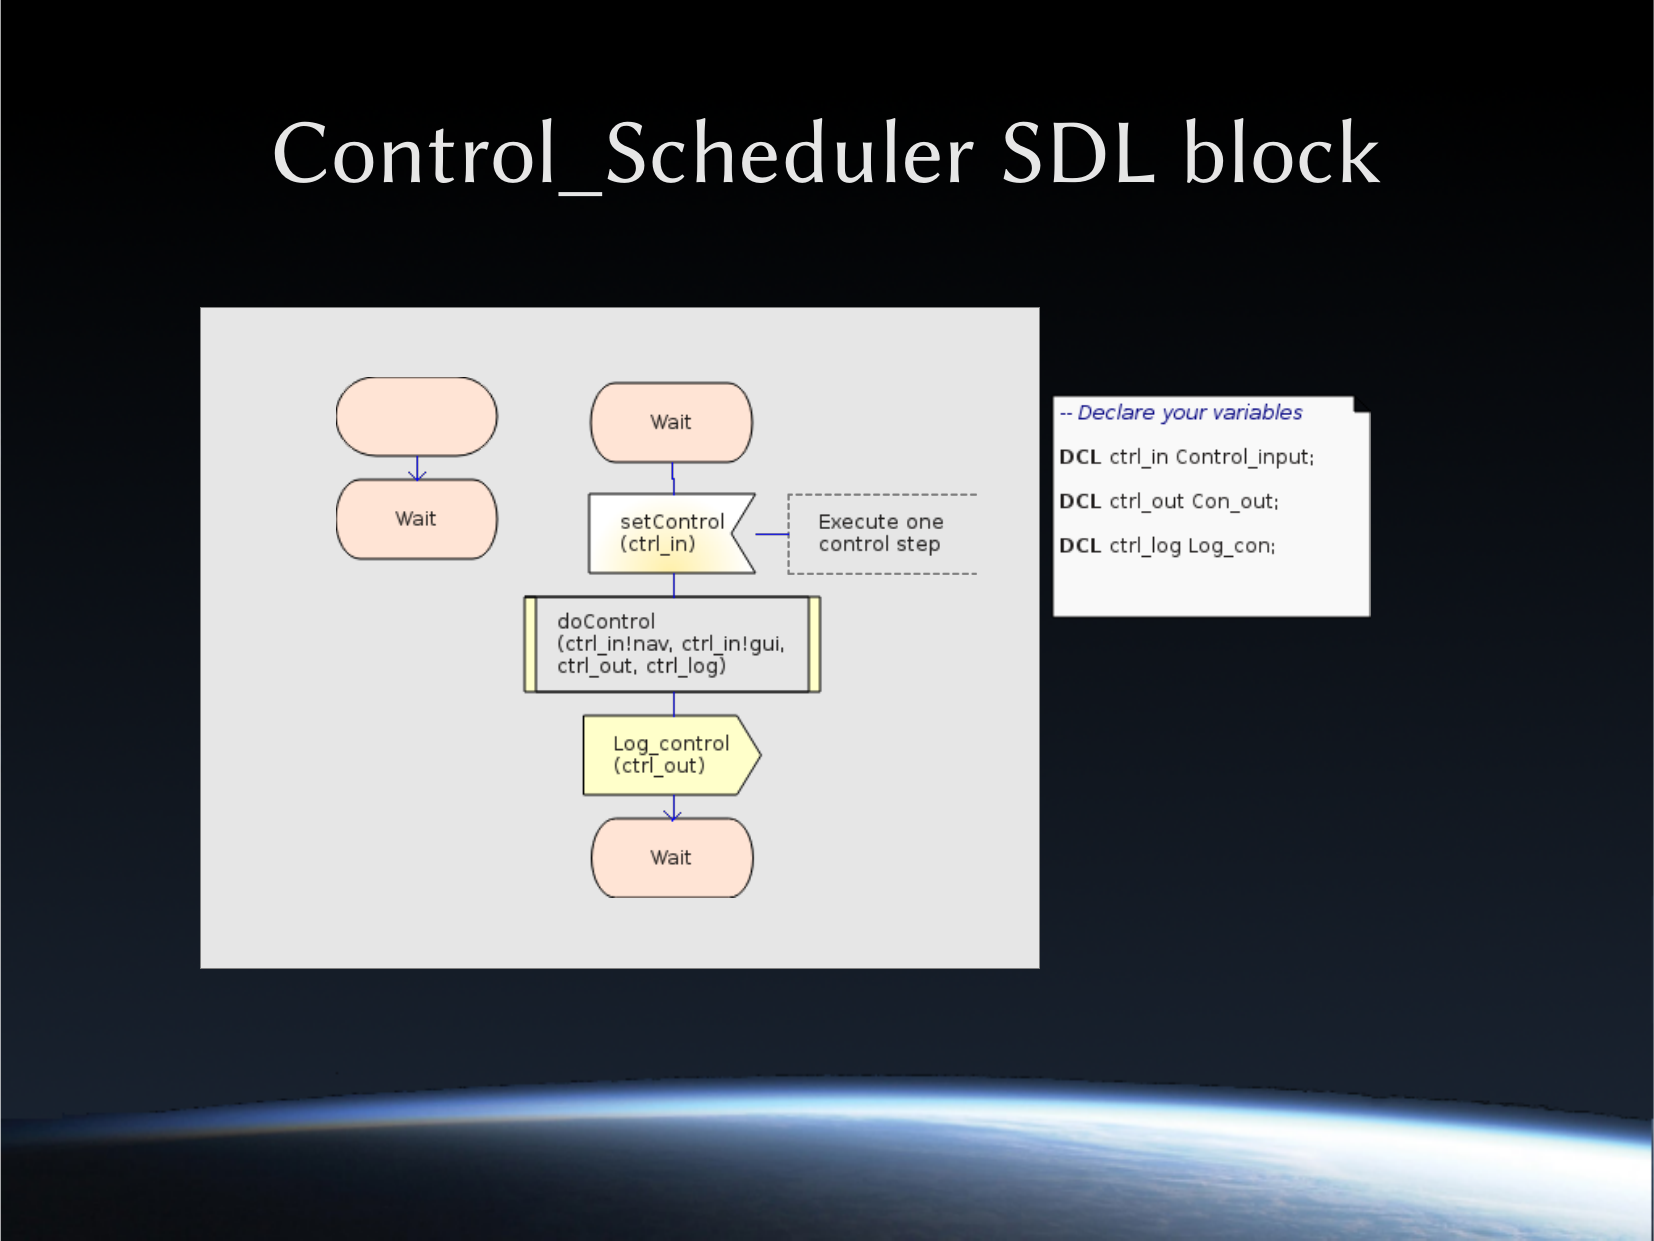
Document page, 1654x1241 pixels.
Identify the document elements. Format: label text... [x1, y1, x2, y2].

title Control_Scheduler SDL block [82, 49, 1571, 257]
text_box [200, 307, 1040, 969]
picture [0, 0, 1654, 1241]
